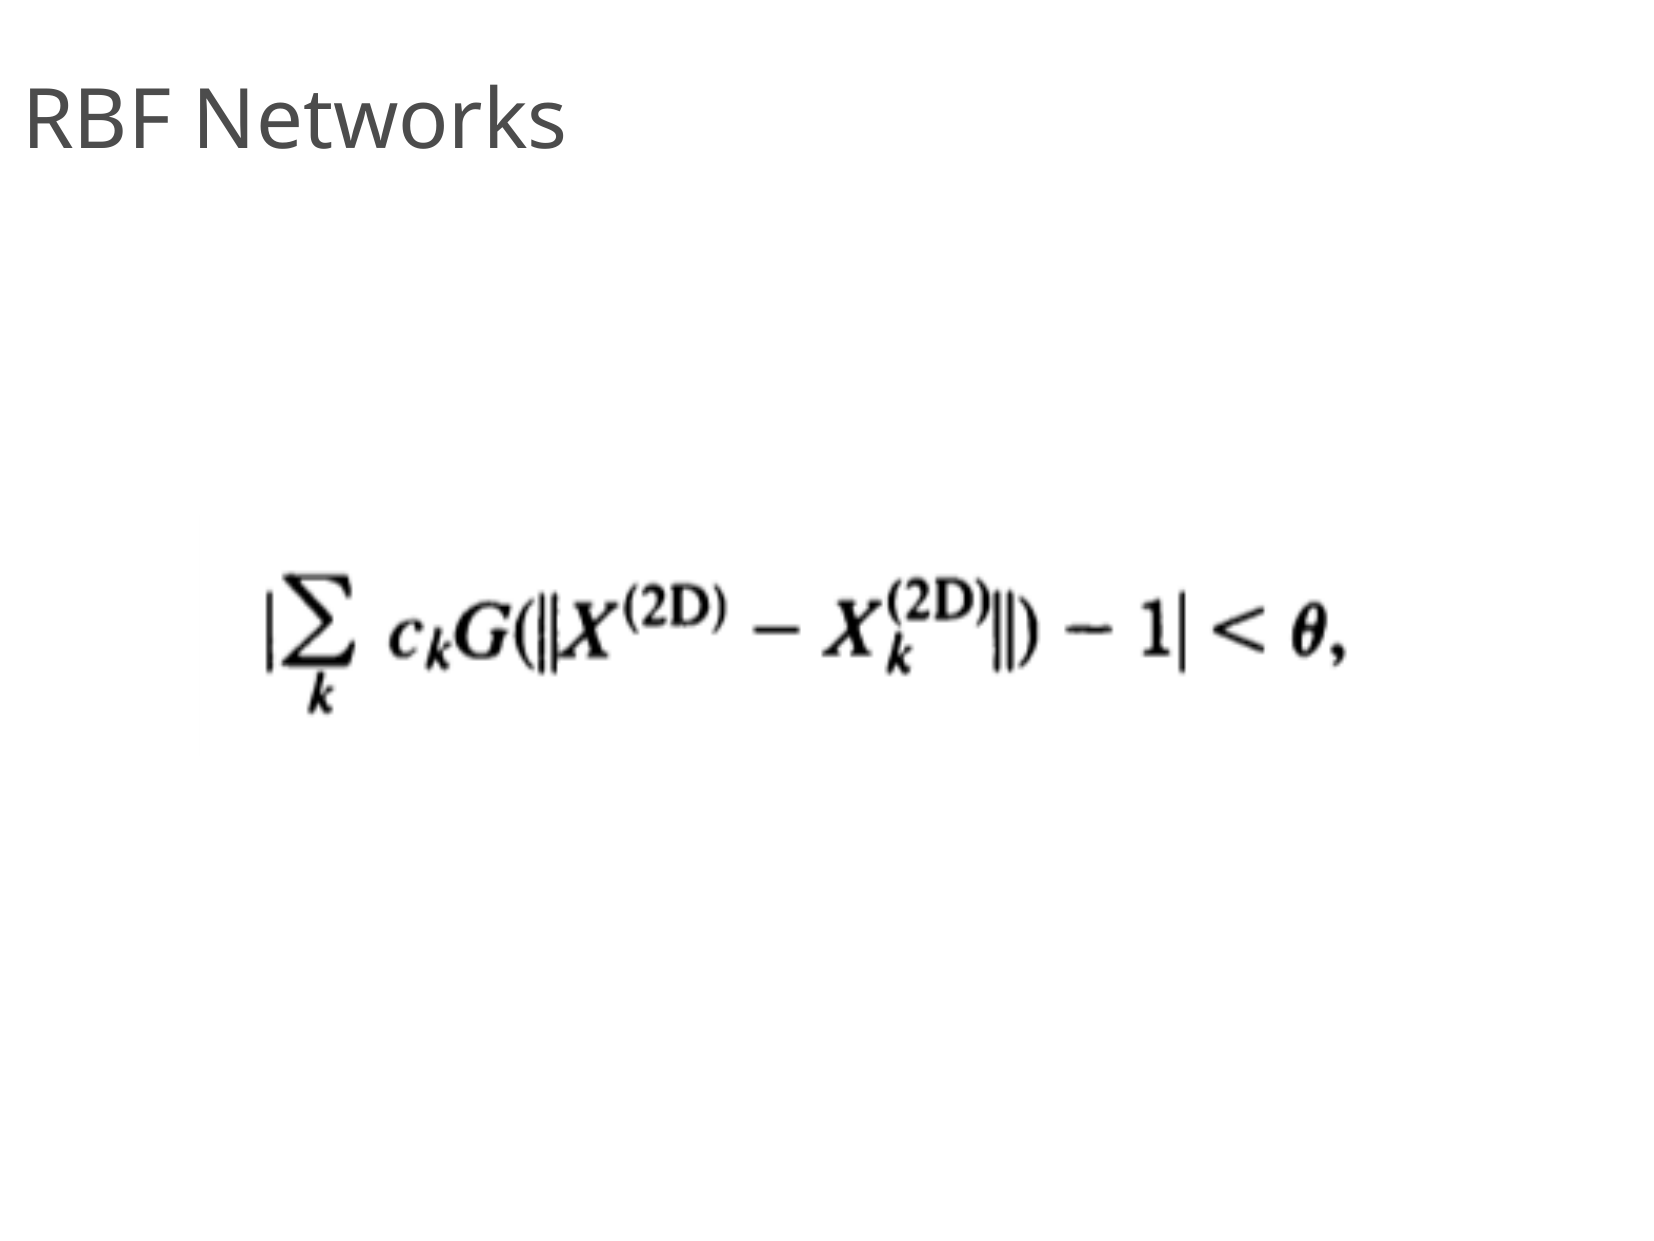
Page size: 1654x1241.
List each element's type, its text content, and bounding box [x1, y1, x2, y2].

picture [198, 515, 1426, 756]
title RBF Networks [22, 19, 1654, 213]
